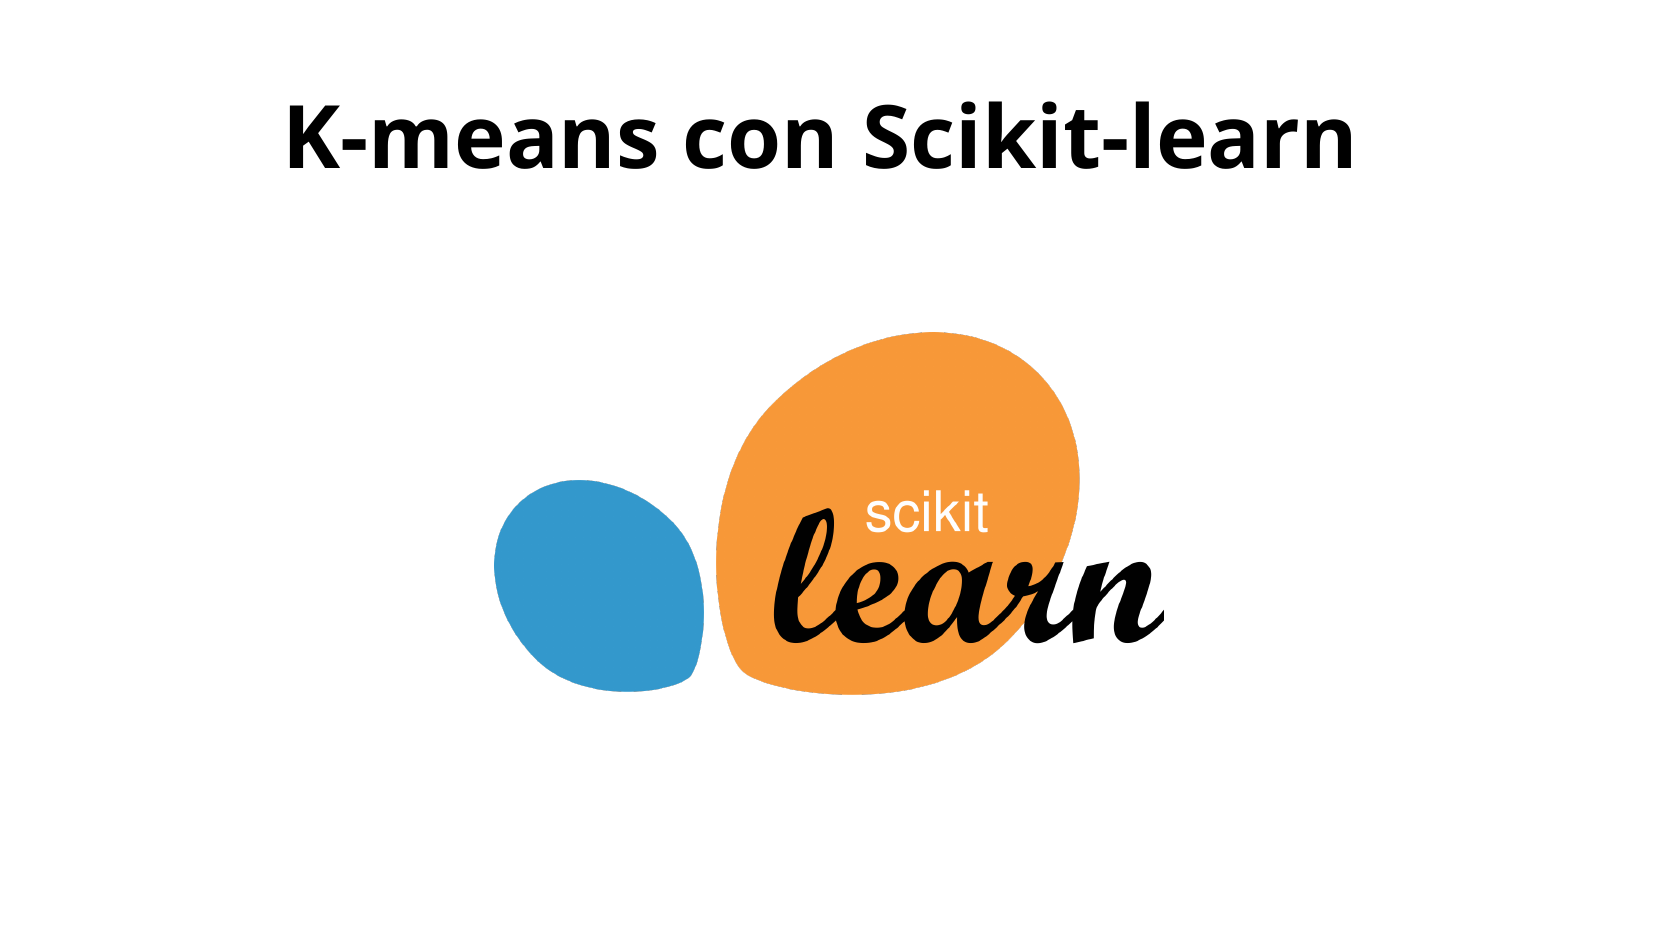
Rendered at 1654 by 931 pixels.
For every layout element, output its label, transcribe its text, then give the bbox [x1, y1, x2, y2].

picture [494, 332, 1164, 695]
text_box K-means con Scikit-learn [201, 67, 1440, 268]
